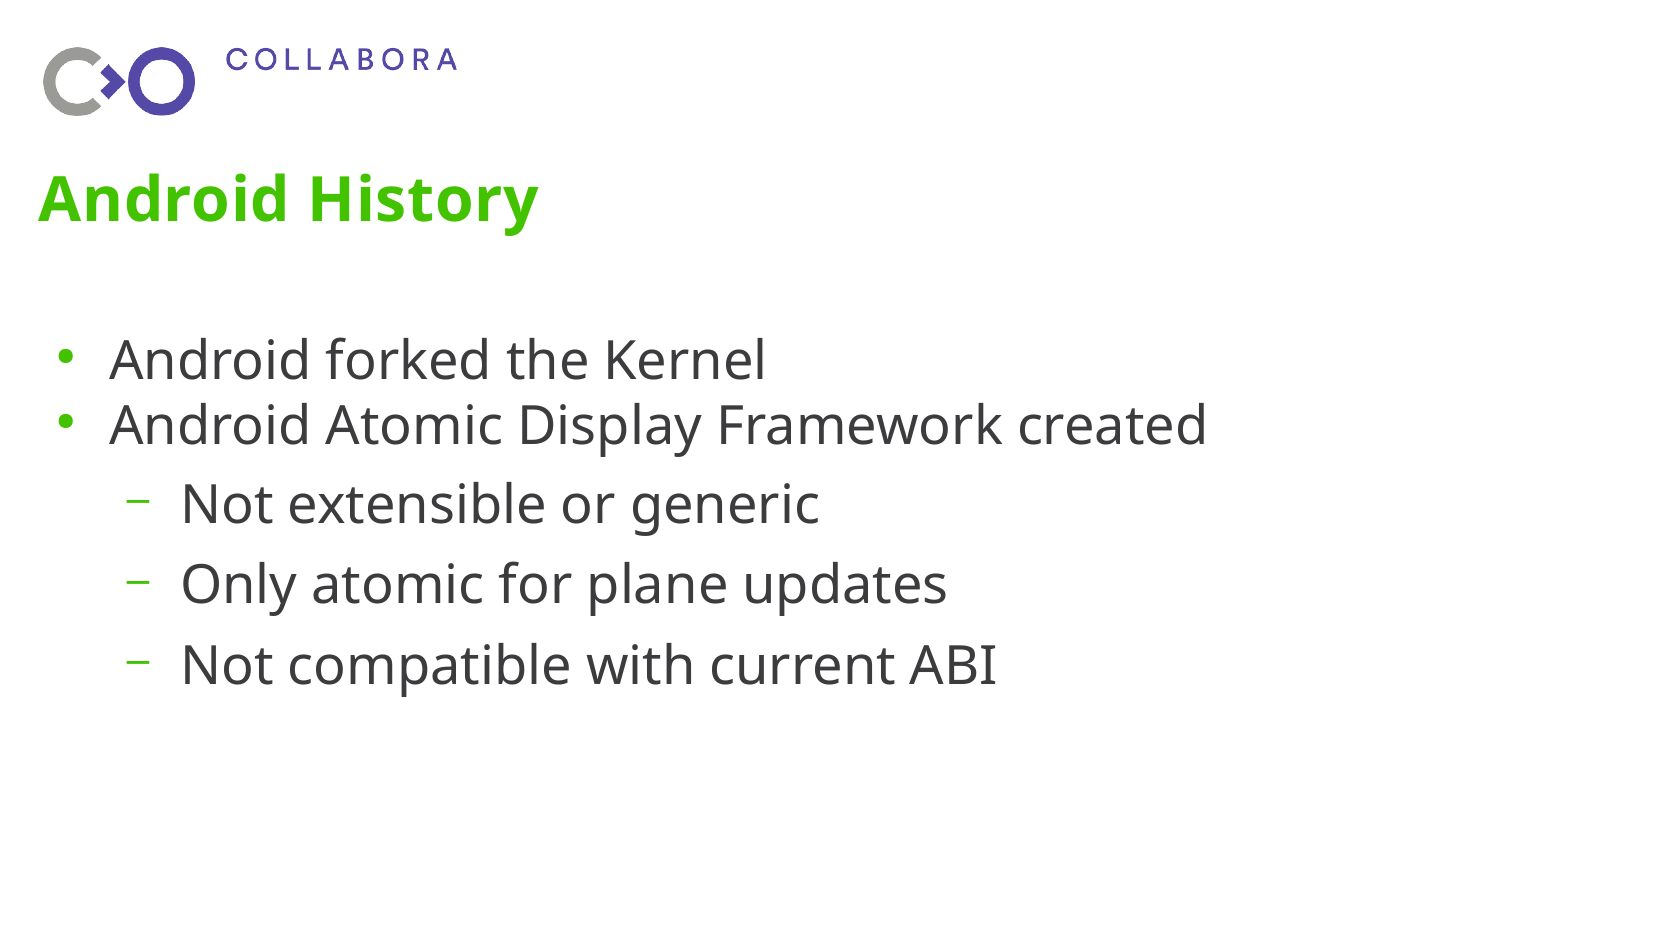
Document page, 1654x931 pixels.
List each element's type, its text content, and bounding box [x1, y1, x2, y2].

title Android History [38, 159, 1614, 216]
list Android forked the Kernel Android Atomic Display Framework created Not extensible or generic Only atomic for plane updates Not compatible with current ABI [38, 325, 1614, 581]
picture [43, 47, 457, 116]
